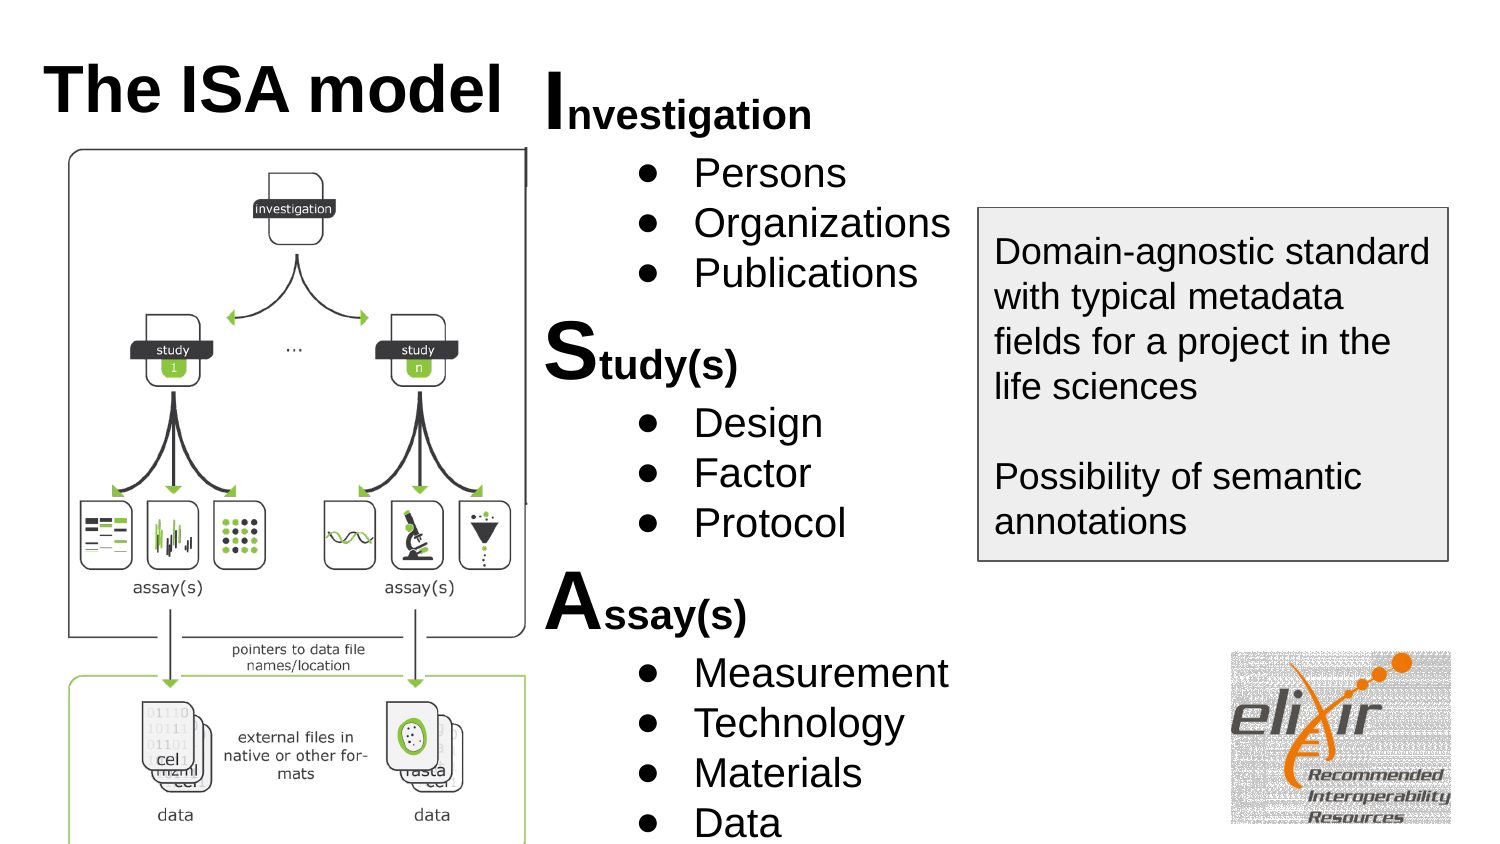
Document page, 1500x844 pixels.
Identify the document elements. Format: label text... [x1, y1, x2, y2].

text_box Investigation Persons Organizations Publications Study(s) Design Factor Protocol Assay(s) Measurement Technology Materials Data [528, 30, 1021, 844]
picture [37, 141, 528, 844]
text_box Domain-agnostic standard with typical metadata fields for a project in the life sciences Possibility of semantic annotations [979, 212, 1449, 558]
picture [1231, 651, 1451, 824]
text_box The ISA model [29, 30, 825, 141]
text_box [978, 207, 1448, 561]
